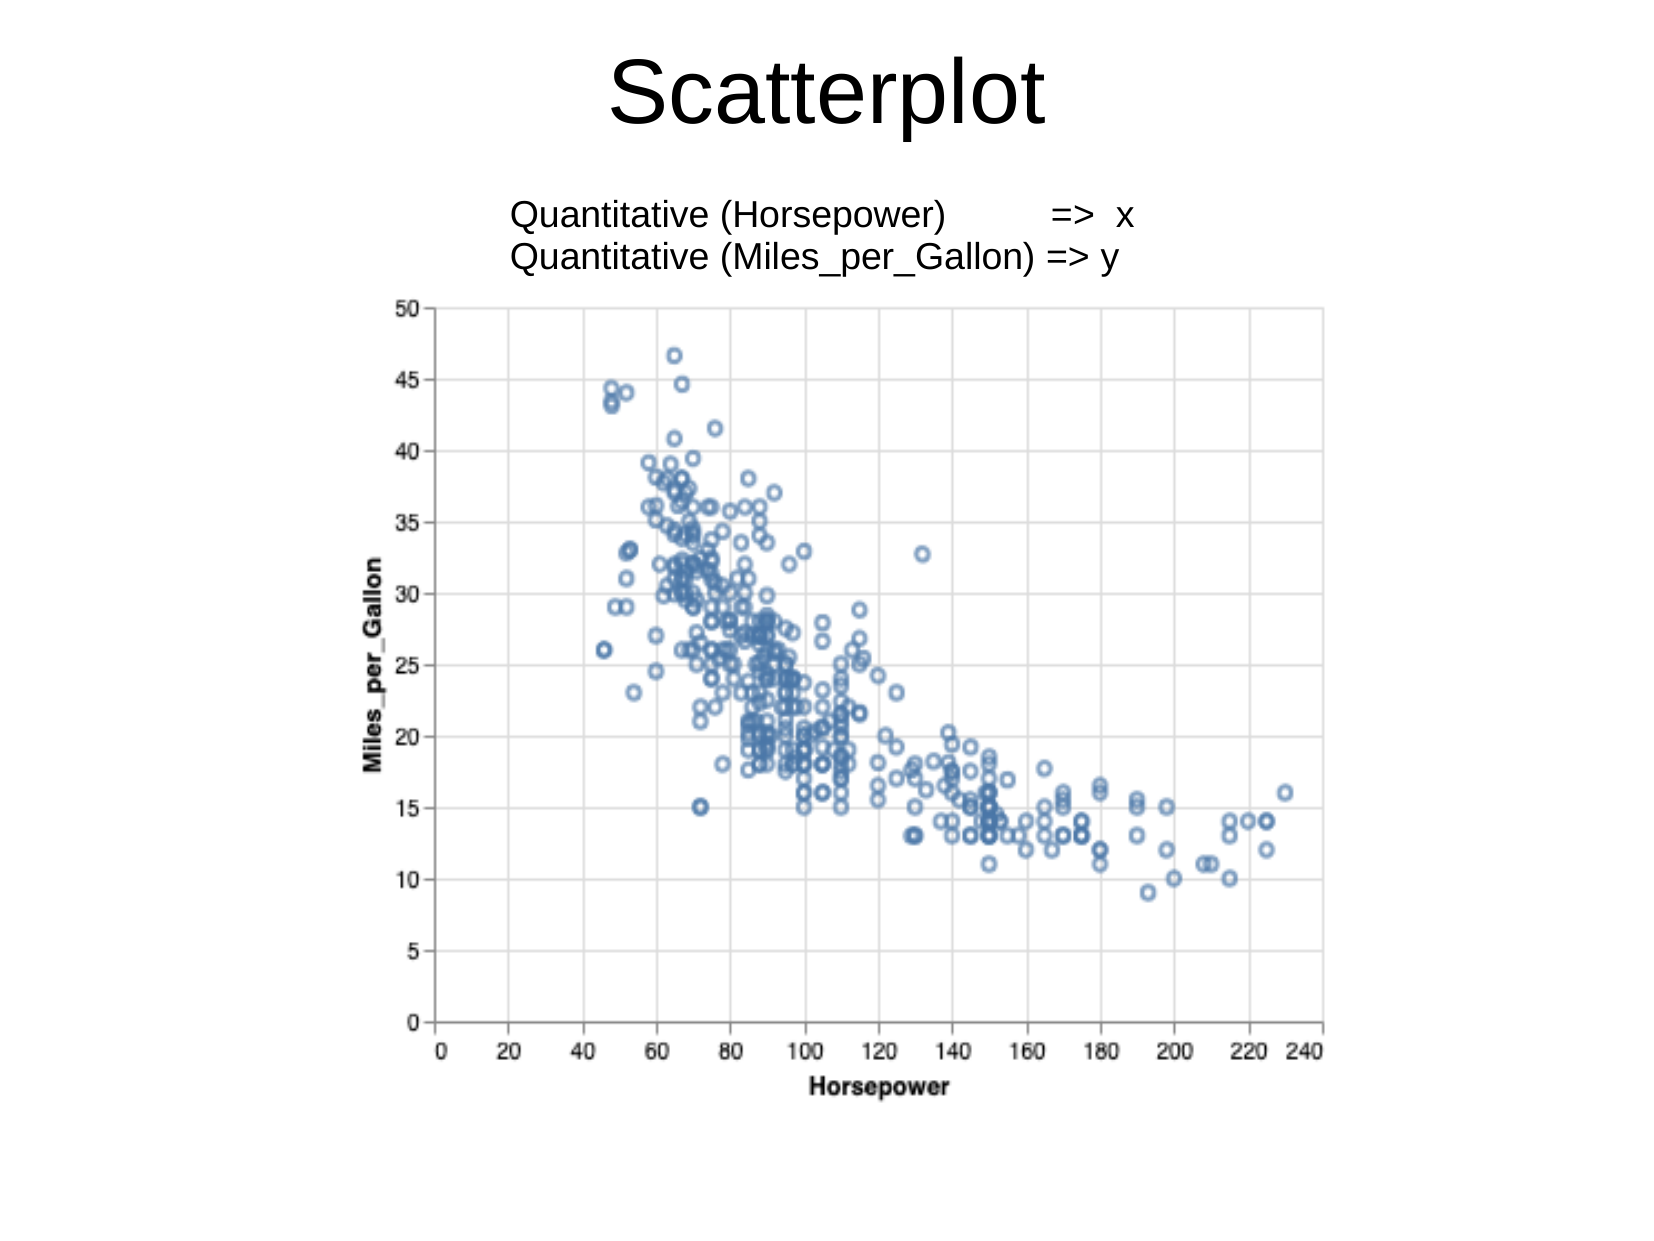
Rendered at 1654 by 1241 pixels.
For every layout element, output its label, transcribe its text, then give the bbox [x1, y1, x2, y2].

picture [348, 284, 1336, 1111]
title Scatterplot [82, 0, 1571, 196]
text_box Quantitative (Horsepower) => x Quantitative (Miles_per_Gallon) => y [495, 196, 1150, 286]
